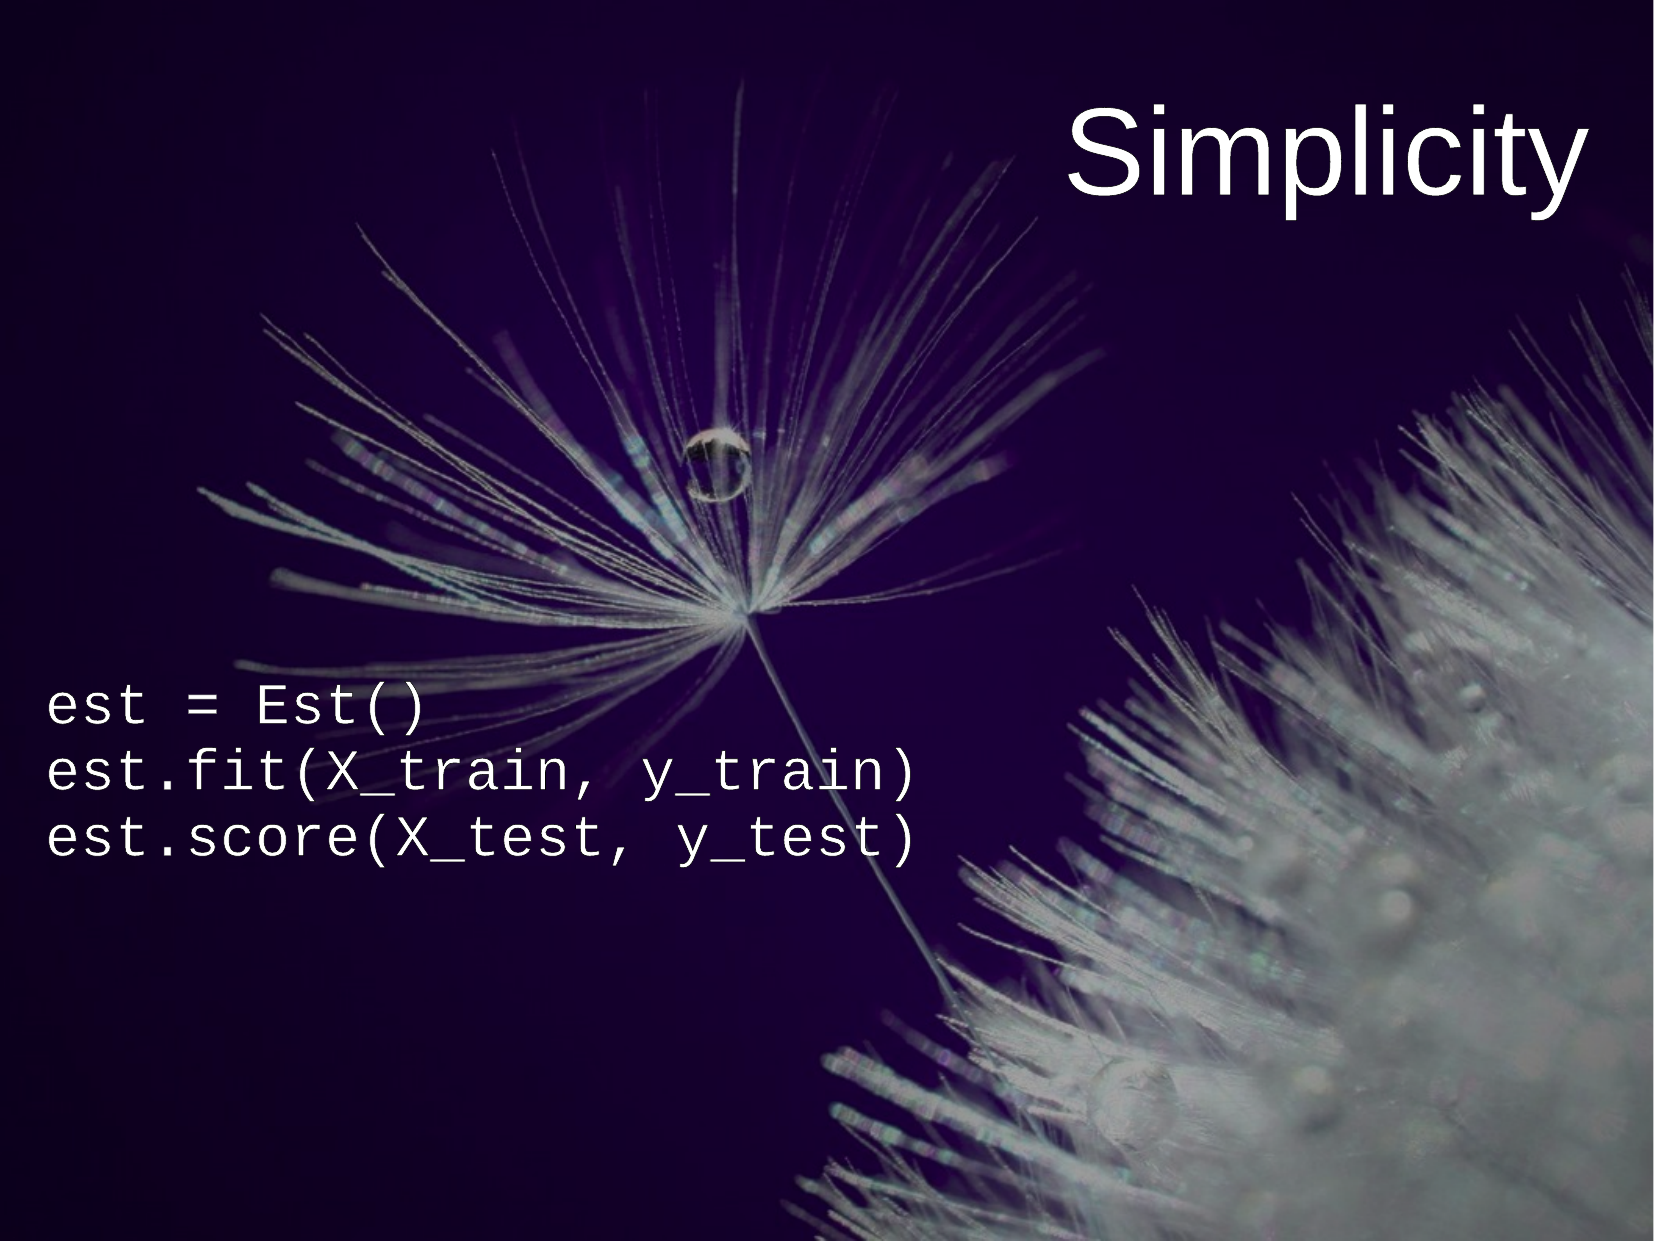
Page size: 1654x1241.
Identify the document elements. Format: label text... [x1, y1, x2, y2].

text_box est = Est() est.fit(X_train, y_train) est.score(X_test, y_test) [45, 675, 921, 874]
picture [0, 0, 1654, 1241]
title Simplicity [581, 47, 1654, 256]
